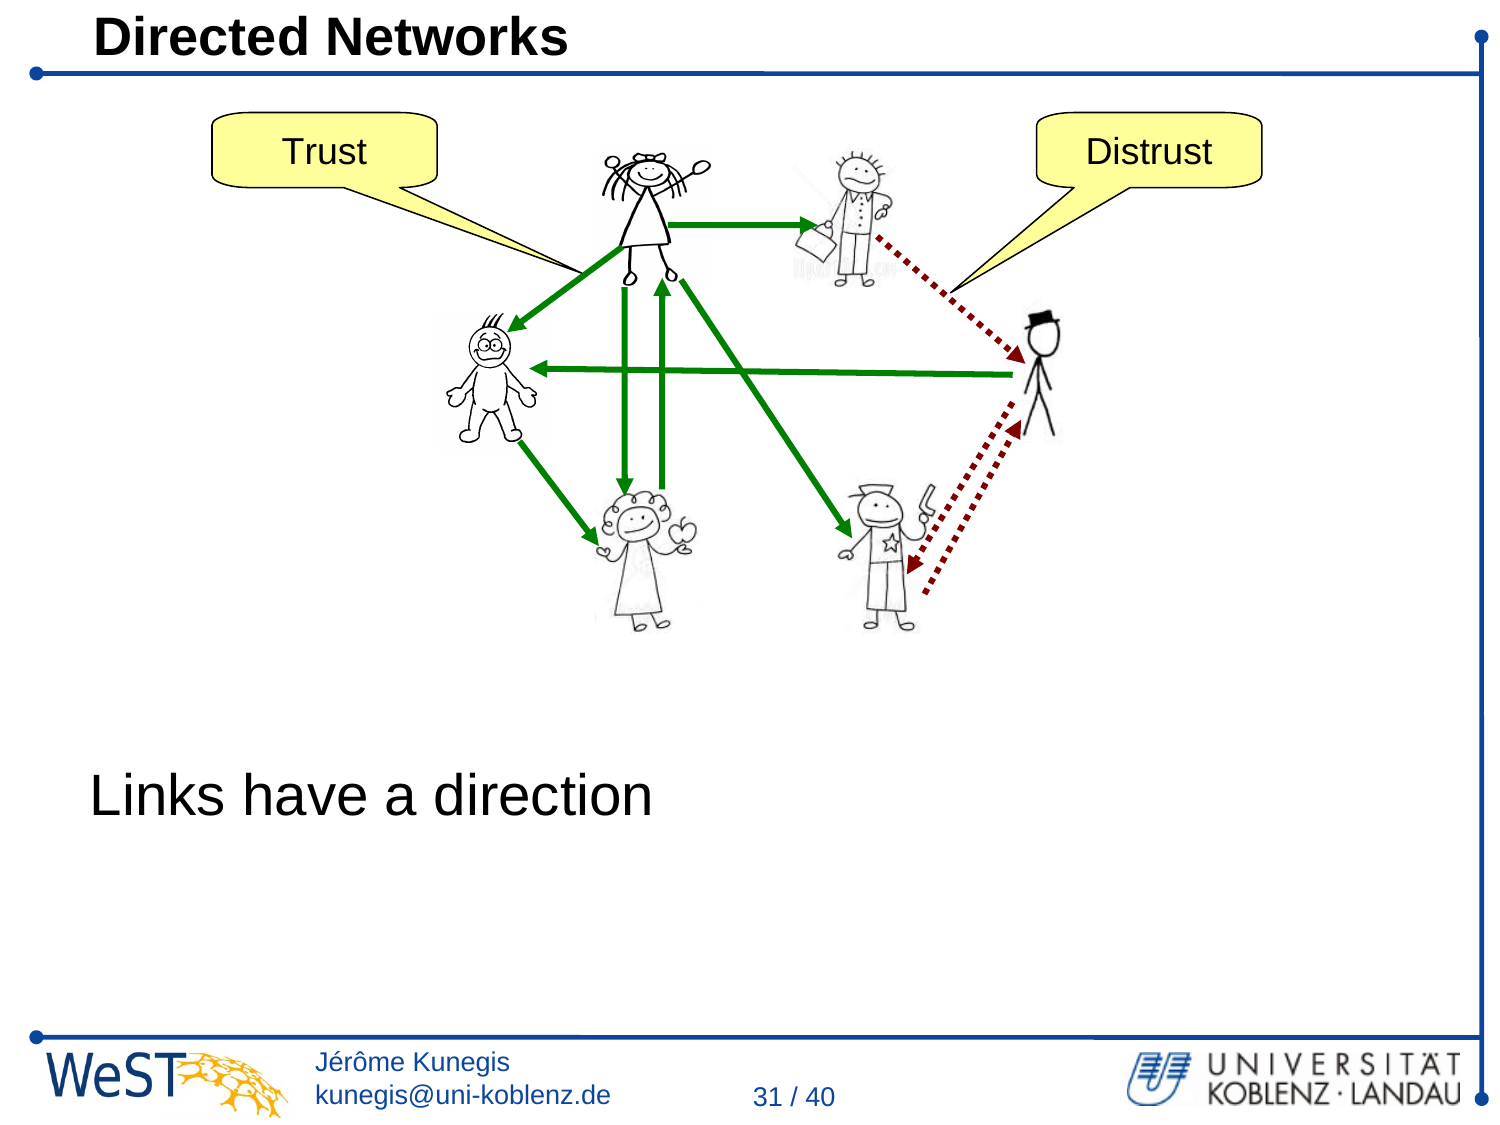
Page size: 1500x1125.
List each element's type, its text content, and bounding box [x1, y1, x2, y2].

picture [596, 149, 712, 288]
picture [793, 148, 896, 288]
text_box Trust [212, 112, 582, 274]
picture [1127, 1052, 1460, 1106]
text_box Links have a direction [75, 749, 1500, 1013]
text_box Directed Networks [78, 0, 1463, 74]
picture [41, 1046, 302, 1118]
picture [1000, 299, 1075, 448]
text_box Distrust [950, 112, 1262, 293]
picture [438, 311, 547, 451]
picture [833, 478, 940, 634]
picture [594, 489, 700, 634]
